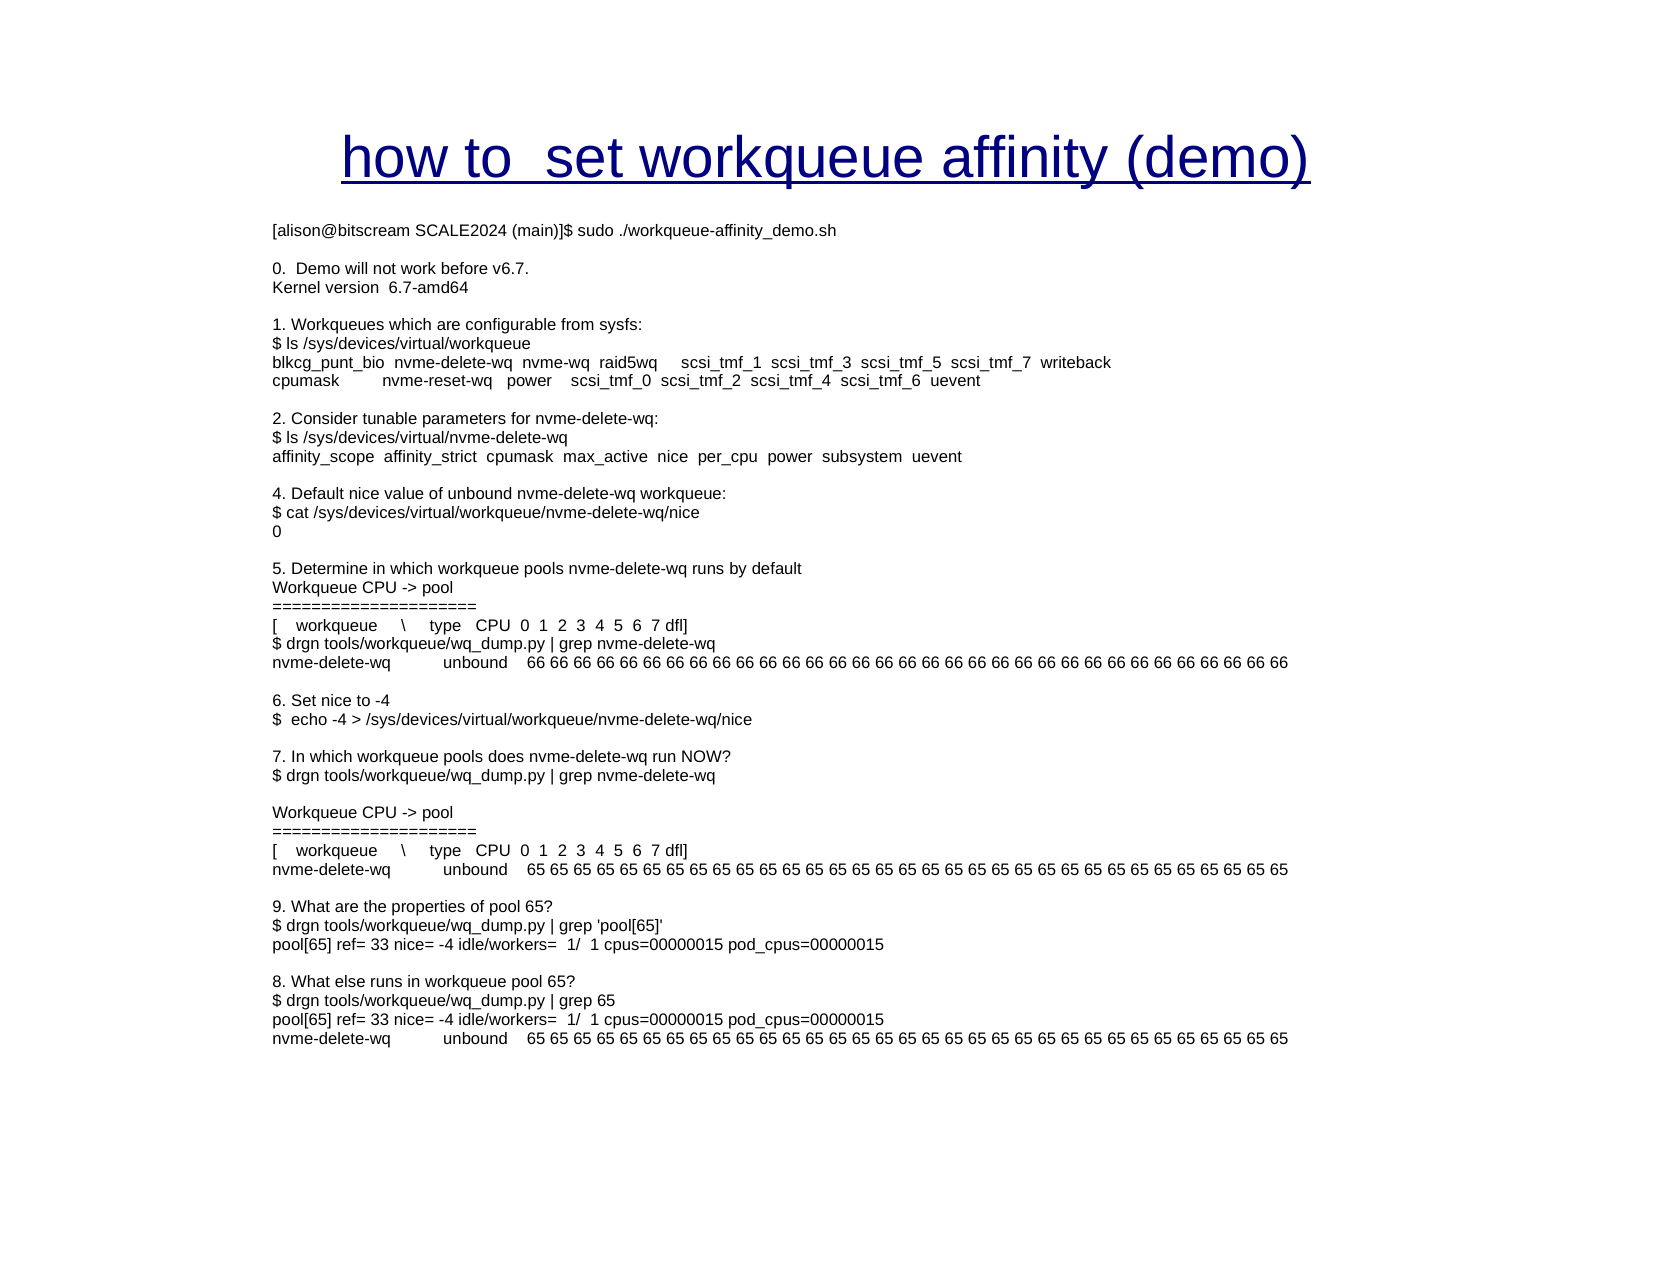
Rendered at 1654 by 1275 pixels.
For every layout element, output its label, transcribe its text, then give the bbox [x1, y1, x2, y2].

title how to set workqueue affinity (demo) [82, 50, 1571, 264]
text_box [alison@bitscream SCALE2024 (main)]$ sudo ./workqueue-affinity_demo.sh 0. Demo will not work before v6.7. Kernel version 6.7-amd64 1. Workqueues which are configurable from sysfs: $ ls /sys/devices/virtual/workqueue blkcg_punt_bio nvme-delete-wq nvme-wq raid5wq scsi_tmf_1 scsi_tmf_3 scsi_tmf_5 scsi_tmf_7 writeback cpumask nvme-reset-wq power scsi_tmf_0 scsi_tmf_2 scsi_tmf_4 scsi_tmf_6 uevent 2. Consider tunable parameters for nvme-delete-wq: $ ls /sys/devices/virtual/nvme-delete-wq affinity_scope affinity_strict cpumask max_active nice per_cpu power subsystem uevent 4. Default nice value of unbound nvme-delete-wq workqueue: $ cat /sys/devices/virtual/workqueue/nvme-delete-wq/nice 0 5. Determine in which workqueue pools nvme-delete-wq runs by default Workqueue CPU -> pool ===================== [ workqueue \ type CPU 0 1 2 3 4 5 6 7 dfl] $ drgn tools/workqueue/wq_dump.py | grep nvme-delete-wq nvme-delete-wq unbound 66 66 66 66 66 66 66 66 66 66 66 66 66 66 66 66 66 66 66 66 66 66 66 66 66 66 66 66 66 66 66 66 66 6. Set nice to -4 $ echo -4 > /sys/devices/virtual/workqueue/nvme-delete-wq/nice 7. In which workqueue pools does nvme-delete-wq run NOW? $ drgn tools/workqueue/wq_dump.py | grep nvme-delete-wq Workqueue CPU -> pool ===================== [ workqueue \ type CPU 0 1 2 3 4 5 6 7 dfl] nvme-delete-wq unbound 65 65 65 65 65 65 65 65 65 65 65 65 65 65 65 65 65 65 65 65 65 65 65 65 65 65 65 65 65 65 65 65 65 9. What are the properties of pool 65? $ drgn tools/workqueue/wq_dump.py | grep 'pool[65]' pool[65] ref= 33 nice= -4 idle/workers= 1/ 1 cpus=00000015 pod_cpus=00000015 8. What else runs in workqueue pool 65? $ drgn tools/workqueue/wq_dump.py | grep 65 pool[65] ref= 33 nice= -4 idle/workers= 1/ 1 cpus=00000015 pod_cpus=00000015 nvme-delete-wq unbound 65 65 65 65 65 65 65 65 65 65 65 65 65 65 65 65 65 65 65 65 65 65 65 65 65 65 65 65 65 65 65 65 65 [257, 214, 1335, 1056]
